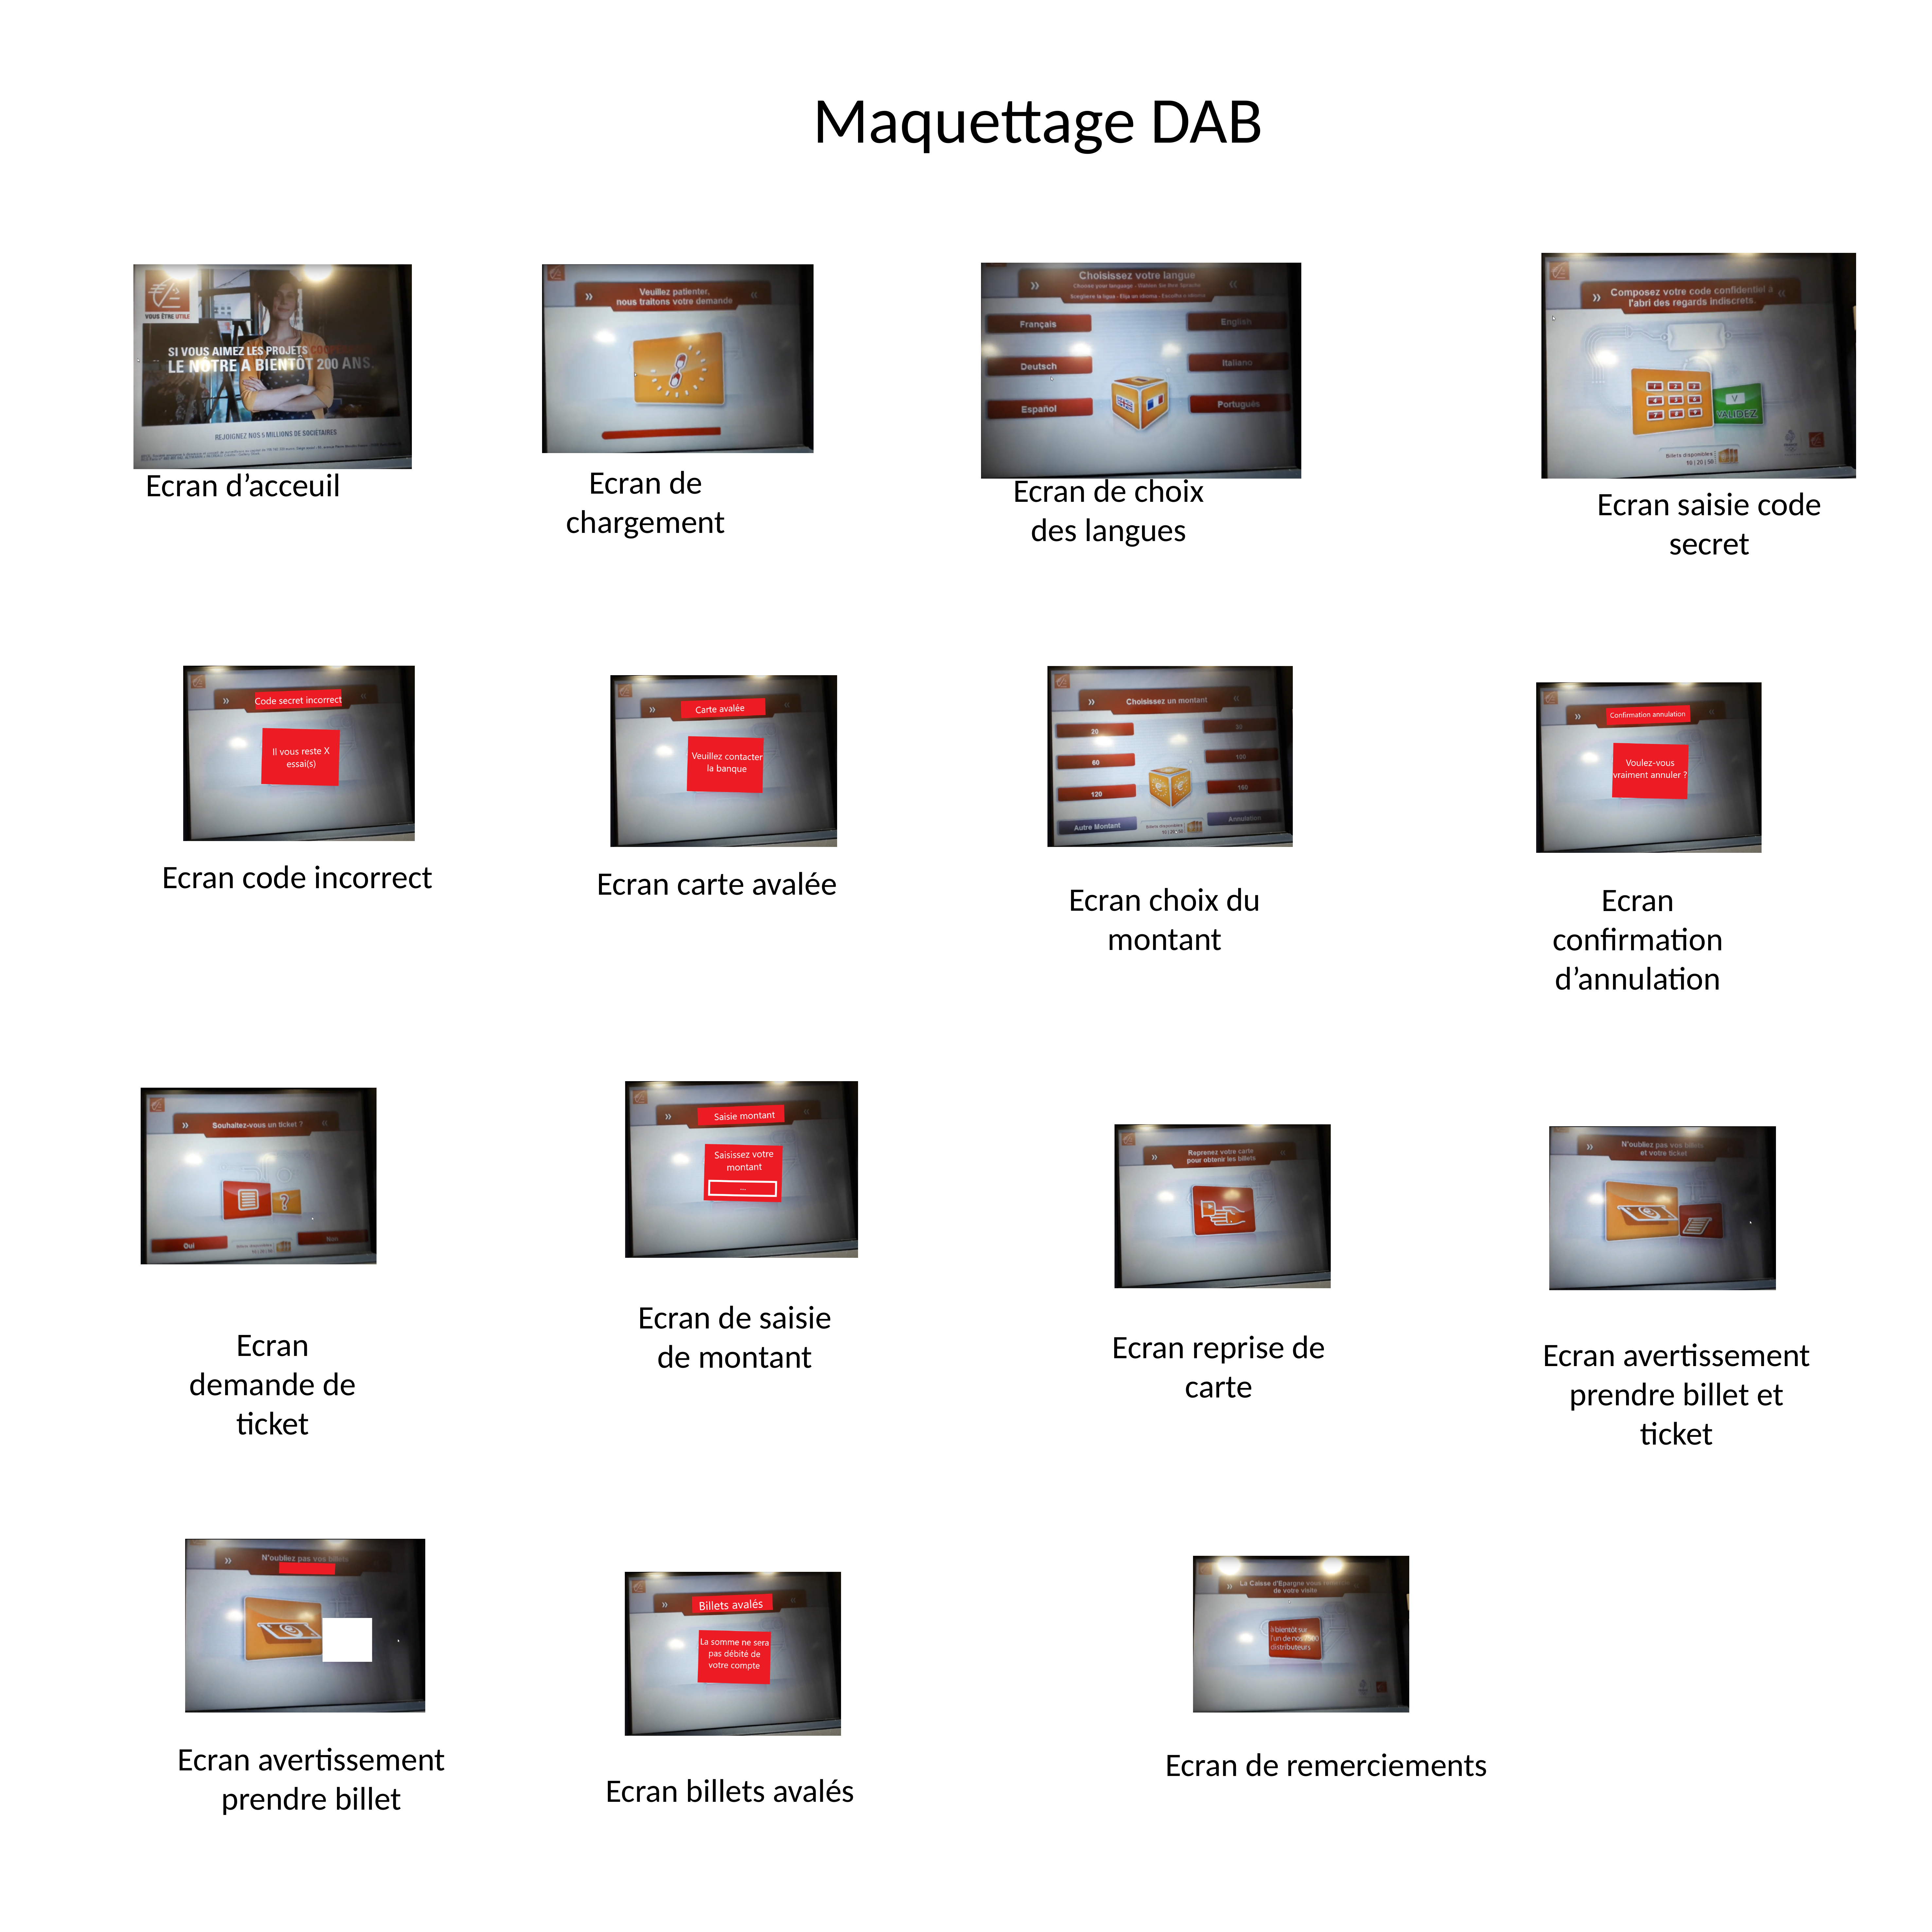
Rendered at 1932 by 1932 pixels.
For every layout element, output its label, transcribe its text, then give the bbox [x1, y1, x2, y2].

picture [1193, 1556, 1409, 1712]
text_box Ecran avertissement prendre billet et ticket [1536, 1331, 1817, 1455]
picture [625, 1081, 858, 1258]
picture [133, 264, 412, 469]
picture [1047, 666, 1293, 847]
text_box Ecran de chargement [534, 459, 758, 543]
text_box Ecran demande de ticket [169, 1321, 377, 1445]
picture [625, 1572, 841, 1736]
text_box Ecran confirmation d’annulation [1534, 876, 1742, 1001]
text_box Maquettage DAB [808, 75, 1274, 159]
text_box Ecran d’acceuil [141, 461, 348, 506]
picture [981, 263, 1301, 479]
text_box Ecran saisie code secret [1584, 480, 1835, 565]
picture [610, 675, 837, 847]
picture [542, 264, 814, 453]
text_box Ecran de choix des langues [986, 467, 1232, 551]
picture [1541, 253, 1856, 479]
picture [1536, 682, 1762, 853]
text_box Ecran avertissement prendre billet [171, 1735, 452, 1820]
text_box Ecran billets avalés [601, 1767, 862, 1812]
picture [1549, 1126, 1776, 1290]
text_box Ecran reprise de carte [1107, 1323, 1331, 1408]
text_box Ecran carte avalée [592, 859, 845, 905]
picture [141, 1088, 377, 1264]
picture [185, 1539, 425, 1712]
text_box Ecran de remerciements [1160, 1741, 1496, 1785]
text_box Ecran code incorrect [157, 853, 441, 898]
picture [1115, 1124, 1331, 1288]
text_box Ecran choix du montant [1051, 875, 1278, 960]
text_box Ecran de saisie de montant [628, 1293, 842, 1378]
picture [183, 666, 415, 841]
